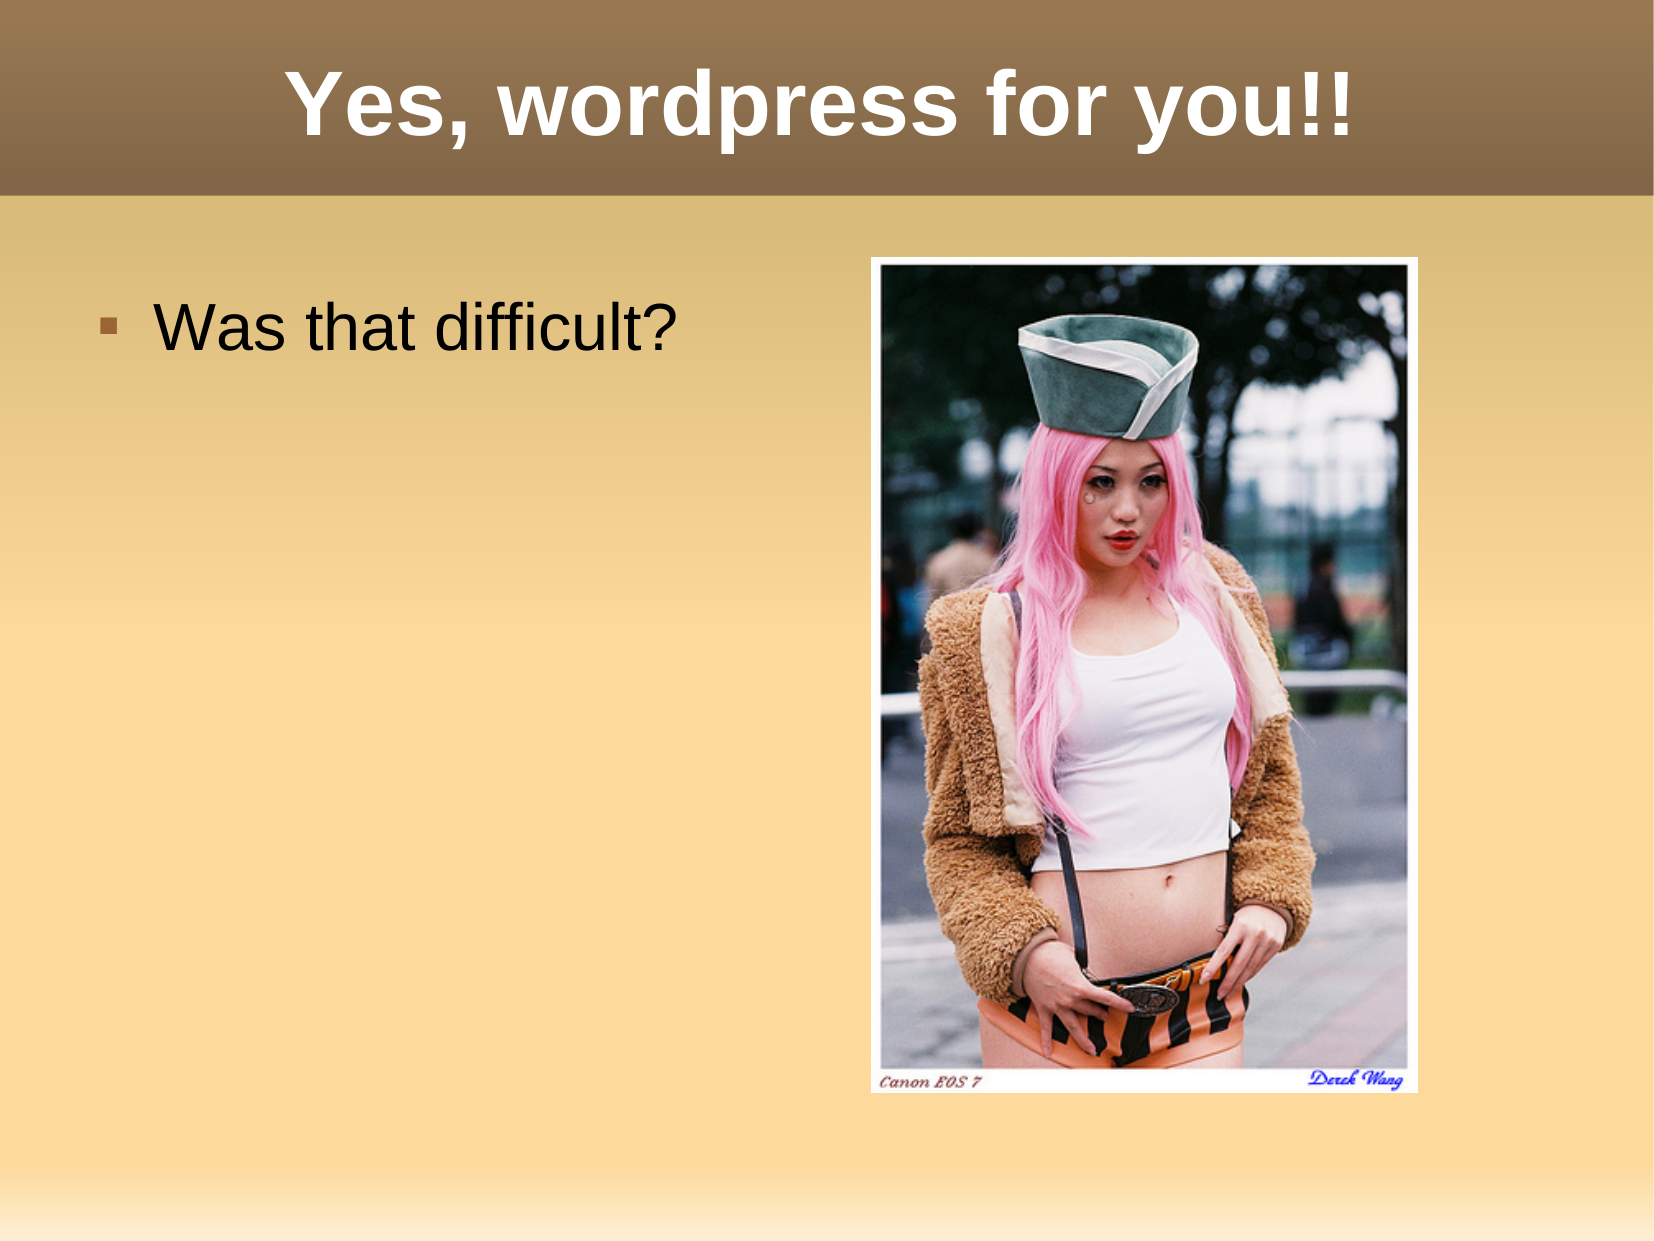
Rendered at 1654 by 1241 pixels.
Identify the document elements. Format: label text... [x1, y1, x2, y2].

picture [0, 0, 1654, 1241]
list Was that difficult? [82, 290, 1571, 1094]
title Yes, wordpress for you!! [76, 7, 1565, 200]
